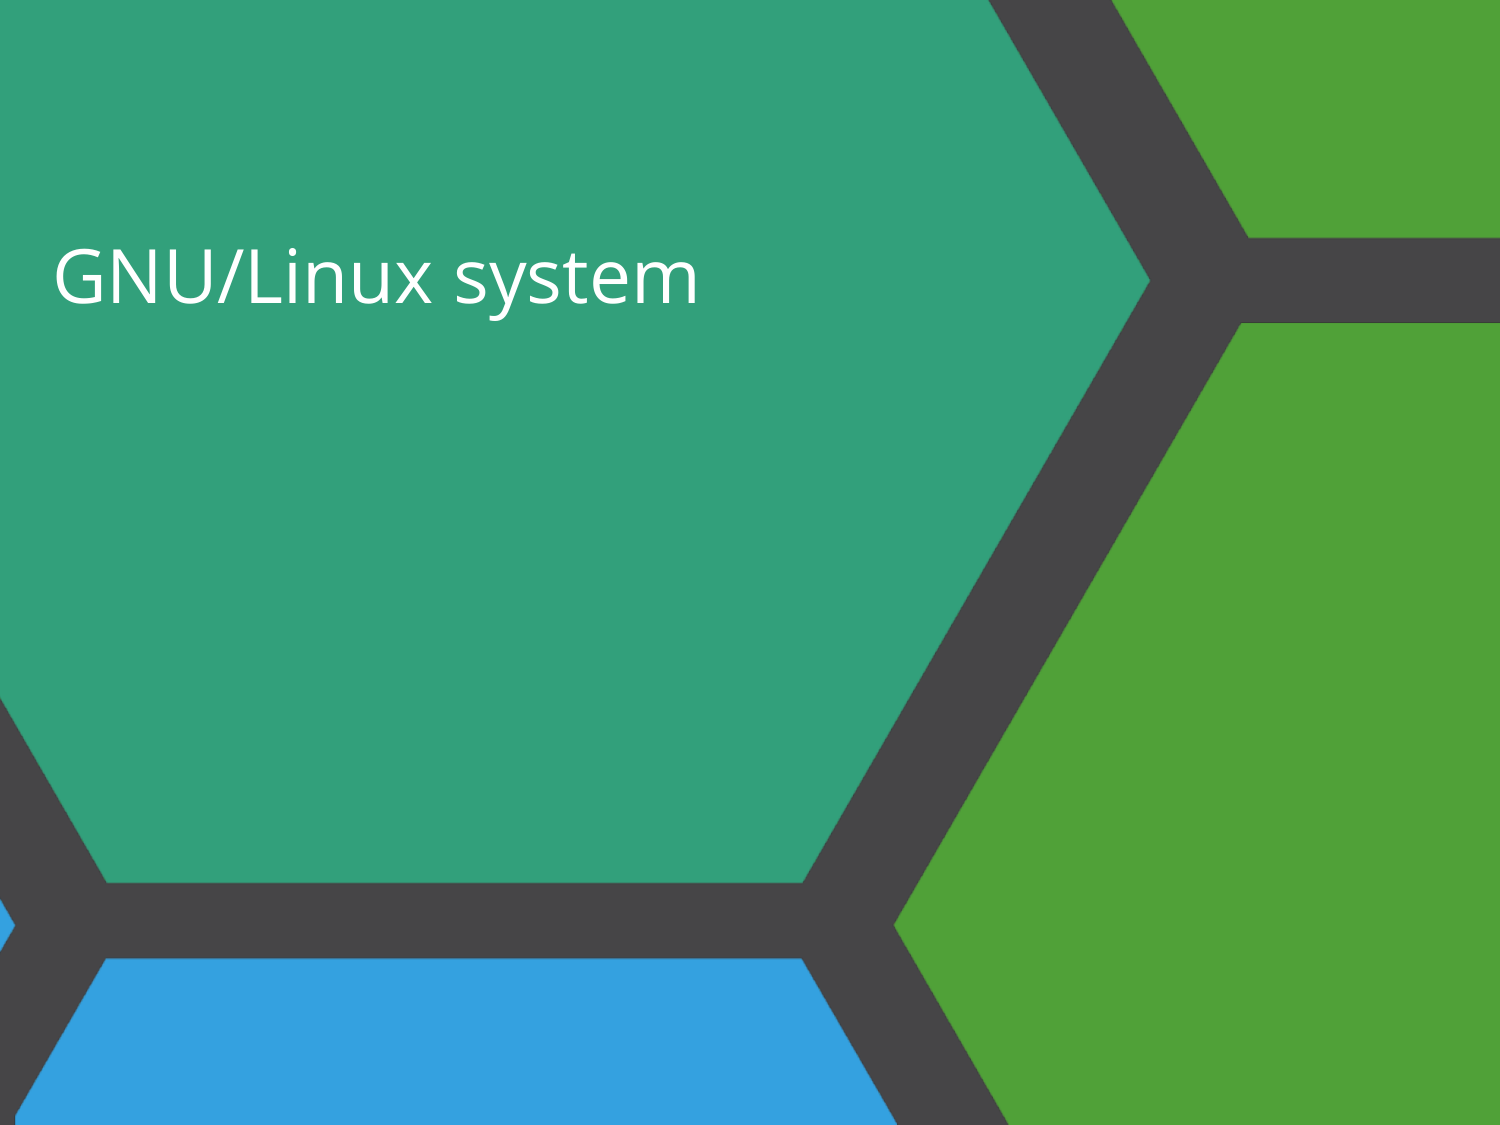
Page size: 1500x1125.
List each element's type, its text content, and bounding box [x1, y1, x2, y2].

title GNU/Linux system [52, 147, 1099, 401]
picture [0, 0, 1500, 1125]
